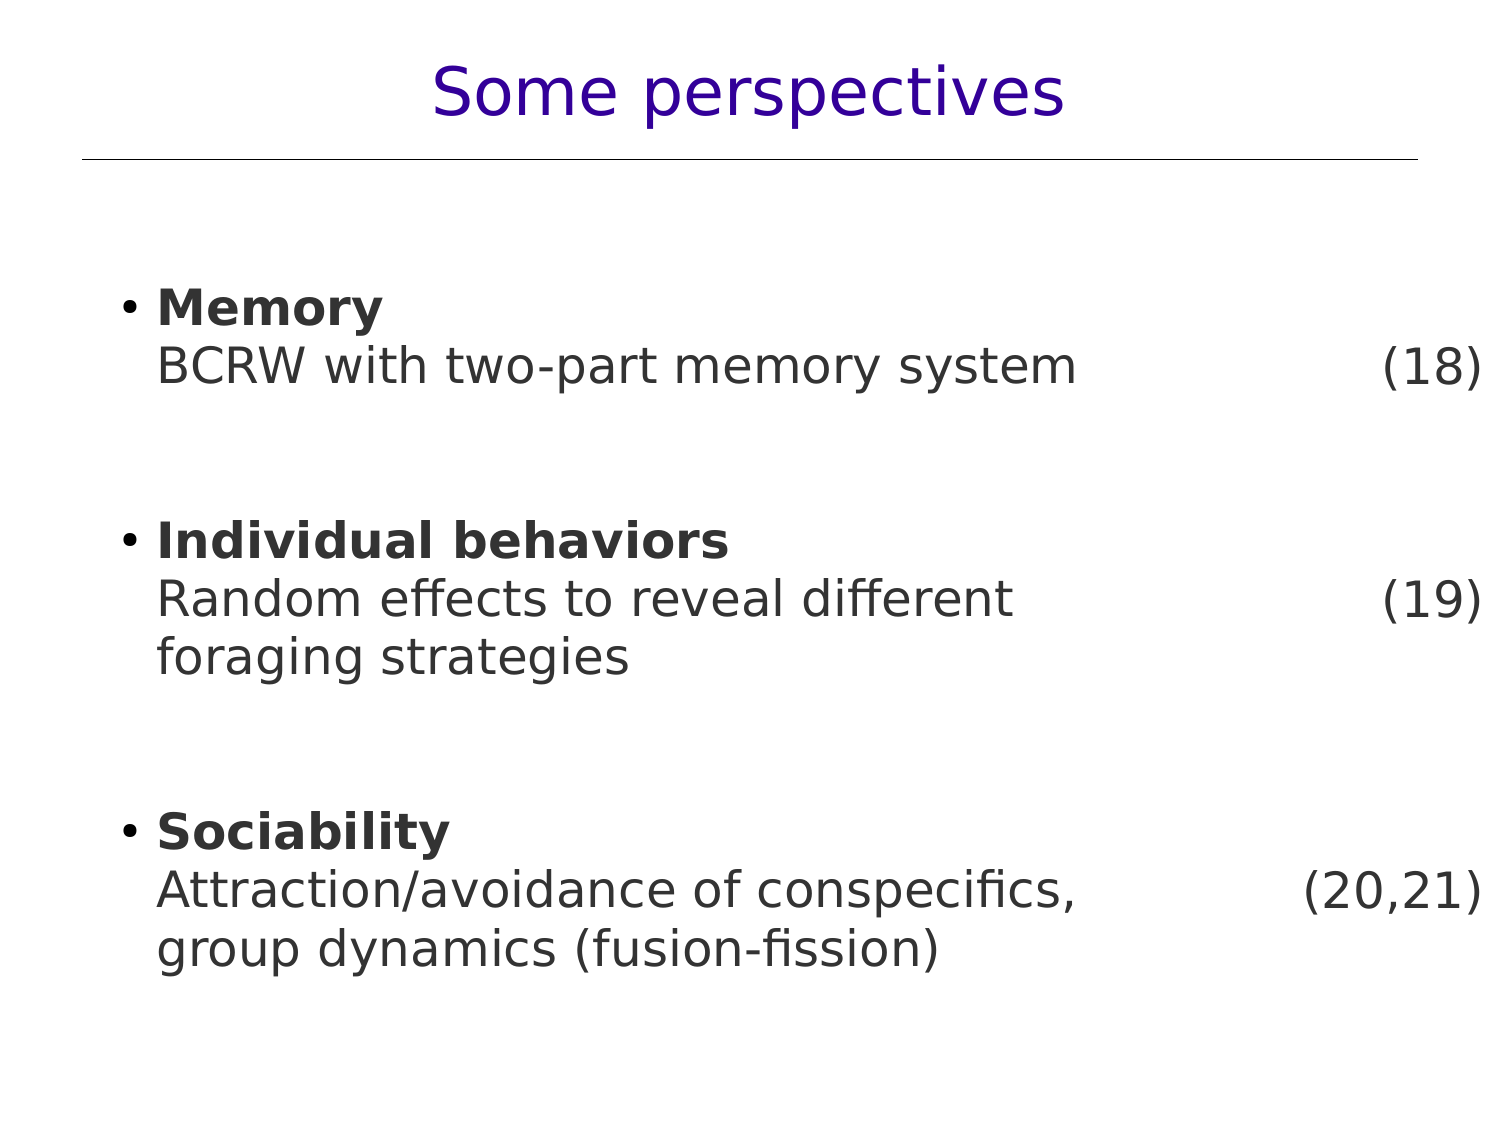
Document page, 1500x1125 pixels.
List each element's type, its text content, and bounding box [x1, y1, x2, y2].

text_box (18) (19) (20,21) [1287, 330, 1500, 1042]
text_box Memory BCRW with two-part memory system Individual behaviors Random effects to reveal different foraging strategies Sociability Attraction/avoidance of conspecifics, group dynamics (fusion-fission) [106, 271, 1109, 986]
title Some perspectives [431, 42, 1069, 142]
